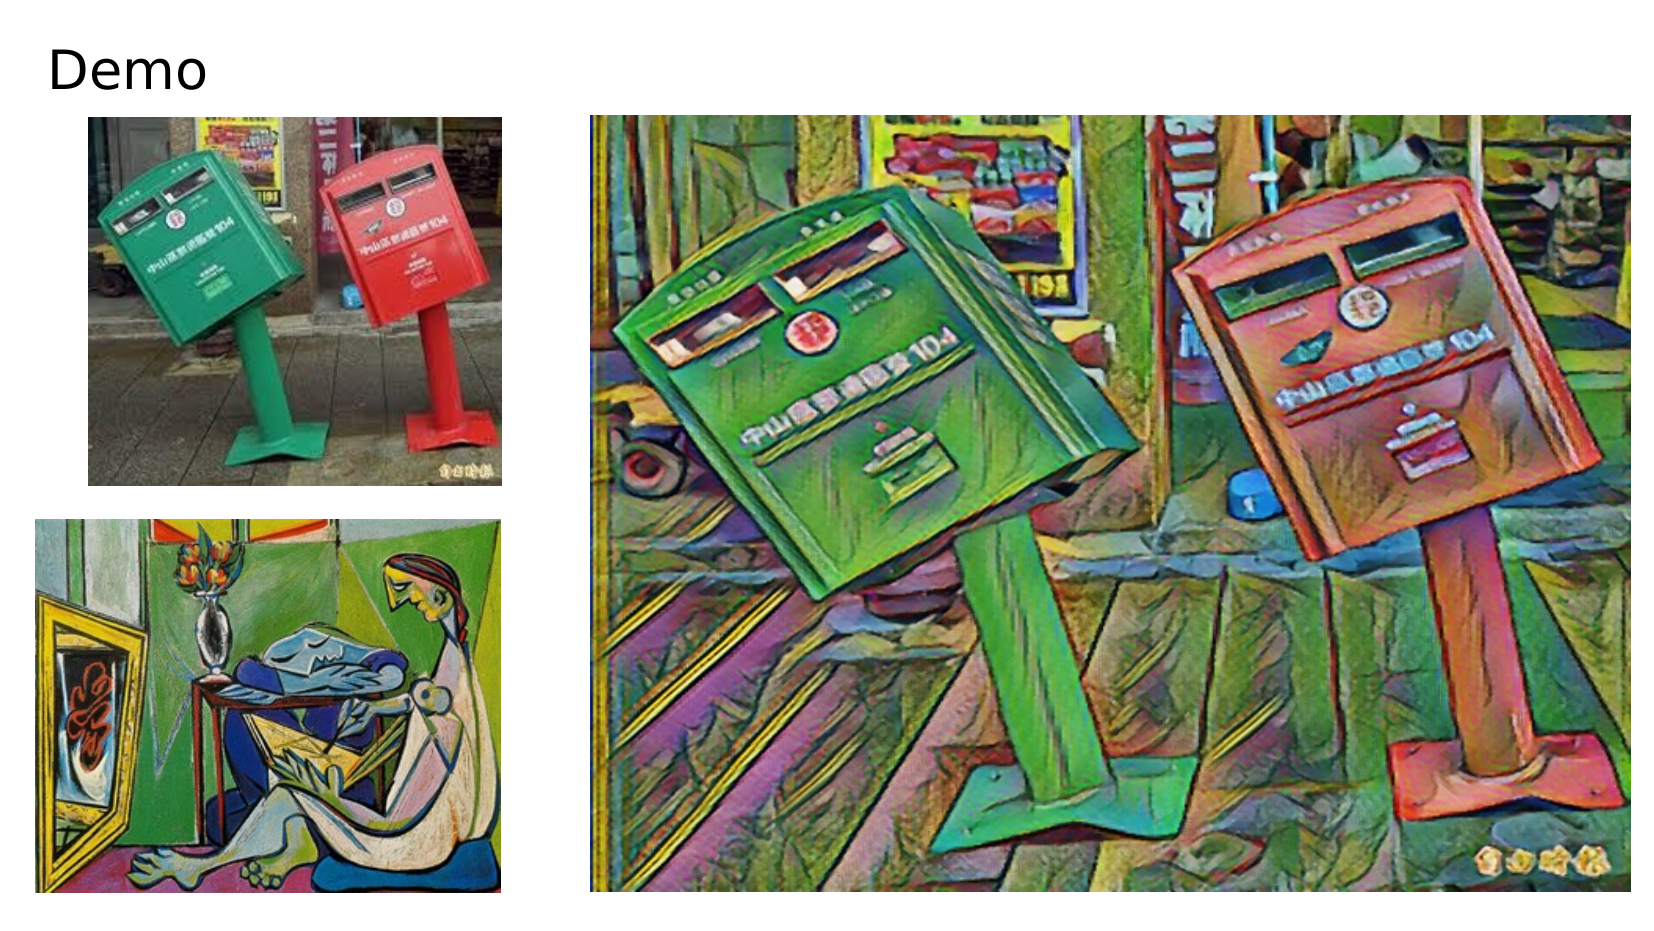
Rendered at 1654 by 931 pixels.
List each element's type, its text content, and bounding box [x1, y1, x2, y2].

picture [35, 519, 501, 893]
picture [88, 117, 502, 486]
title Demo [47, 23, 1536, 119]
picture [590, 115, 1631, 892]
